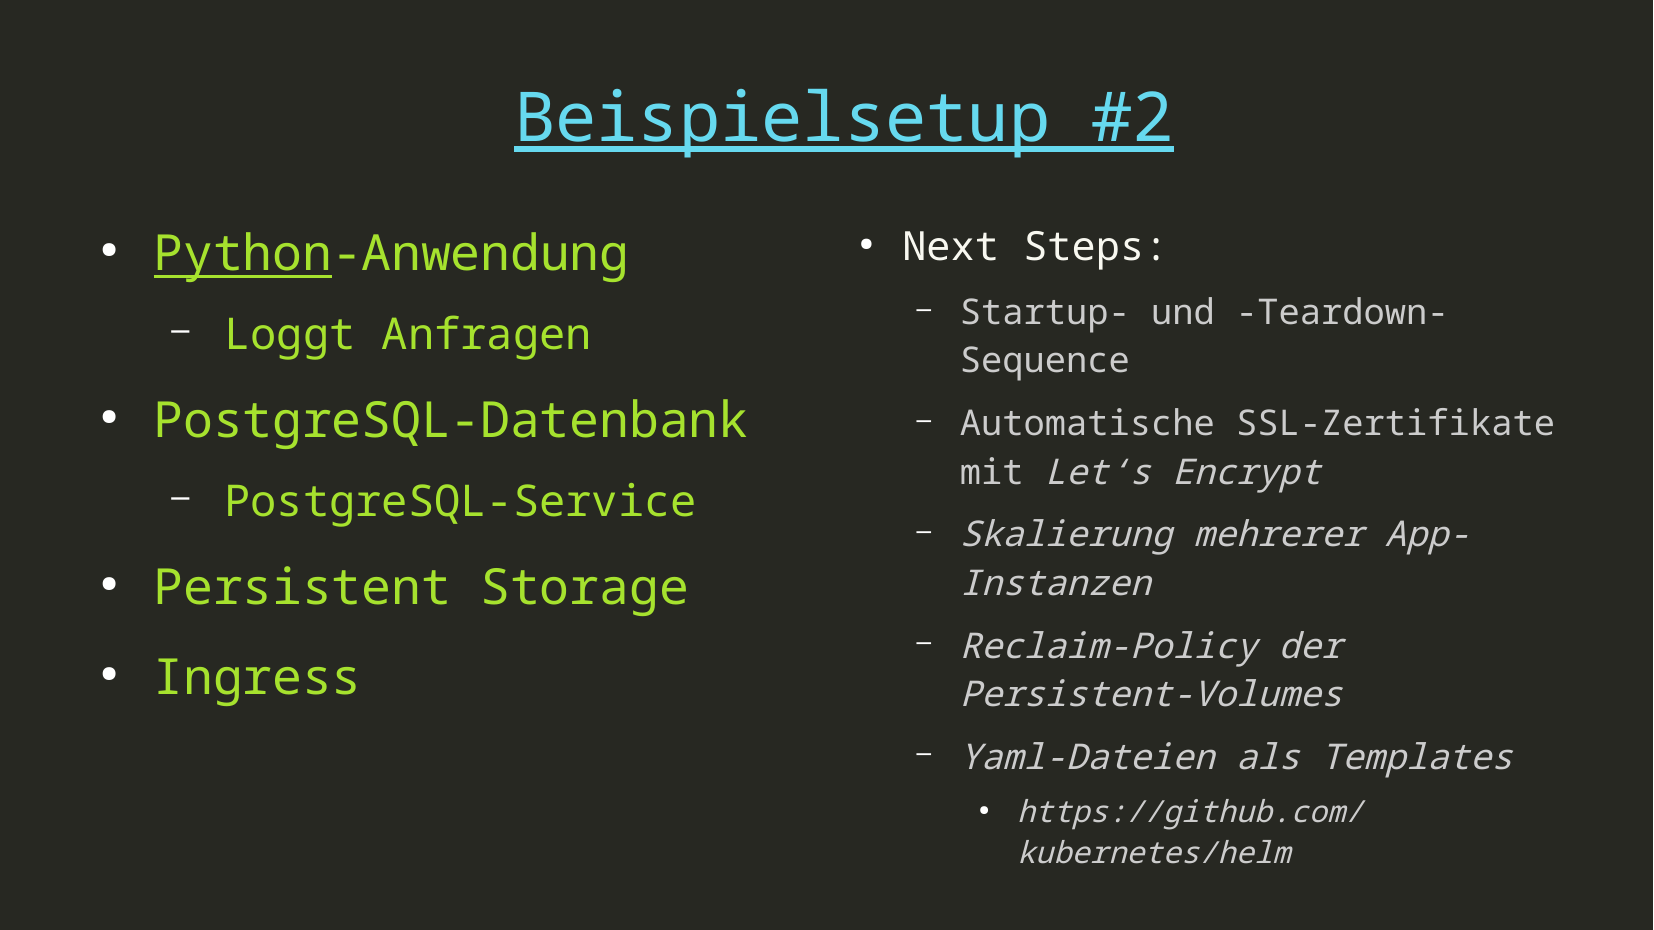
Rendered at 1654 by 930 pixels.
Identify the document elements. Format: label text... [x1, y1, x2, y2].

title Beispielsetup #2 [82, 36, 1571, 193]
list Next Steps: Startup- und -Teardown-Sequence Automatische SSL-Zertifikate mit Let‘s Encrypt Skalierung mehrerer App-Instanzen Reclaim-Policy der Persistent-Volumes Yaml-Dateien als Templates https://github.com/kubernetes/helm [844, 217, 1571, 916]
list Python-Anwendung Loggt Anfragen PostgreSQL-Datenbank PostgreSQL-Service Persistent Storage Ingress [82, 217, 809, 811]
